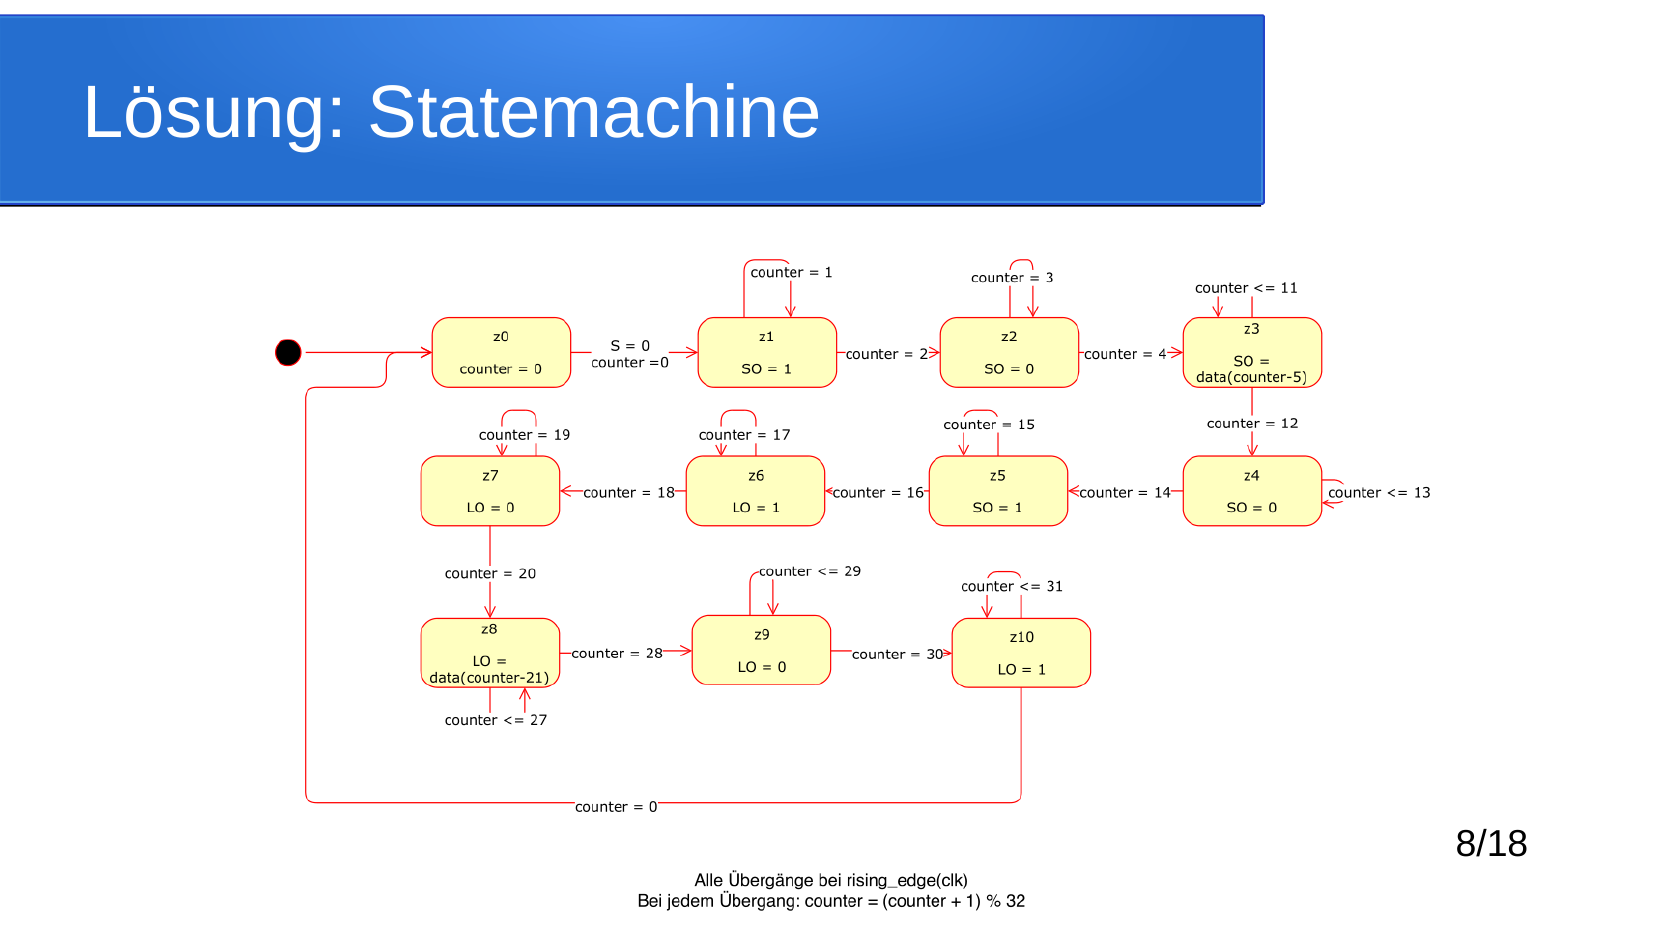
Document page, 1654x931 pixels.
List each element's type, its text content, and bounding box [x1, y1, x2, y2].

title Lösung: Statemachine [82, 35, 1235, 189]
text_box 8/18 [1440, 814, 1630, 874]
picture [165, 224, 1477, 931]
